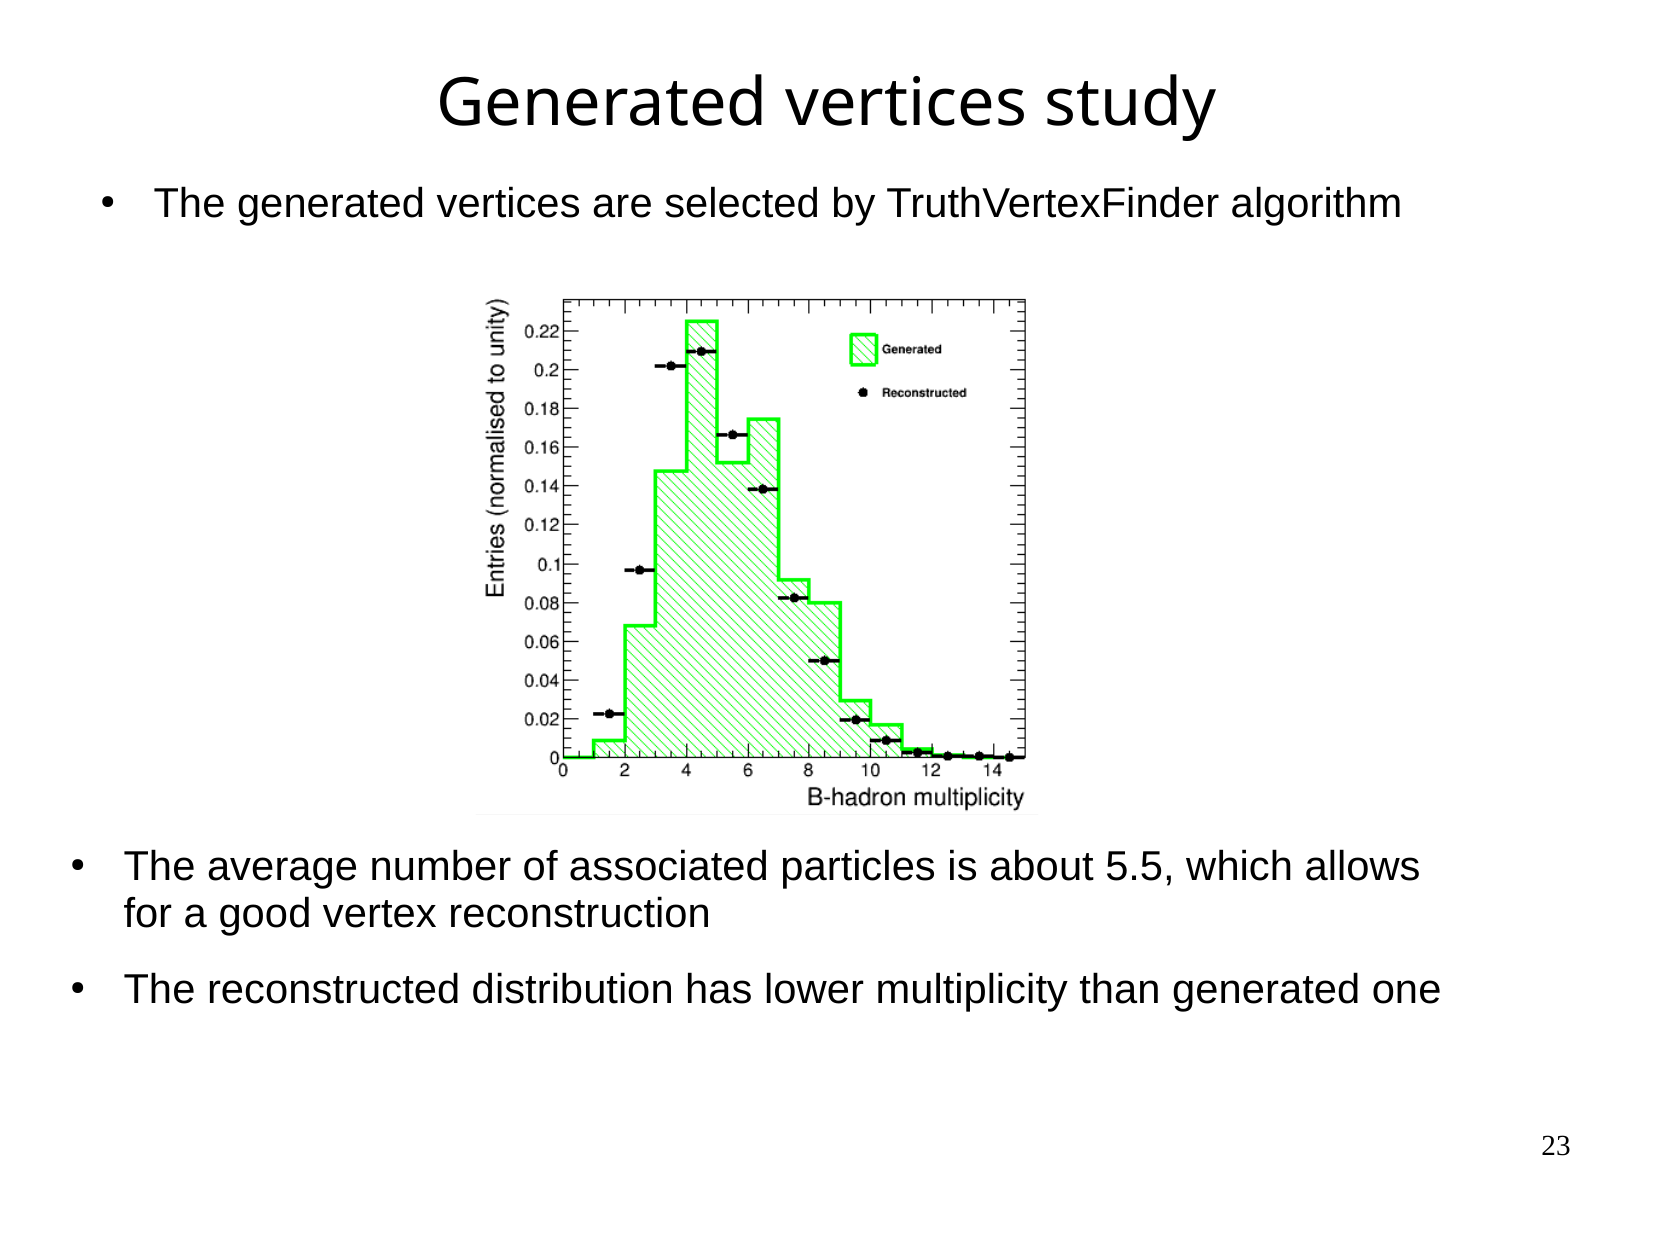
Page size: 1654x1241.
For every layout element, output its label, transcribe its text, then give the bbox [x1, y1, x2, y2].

list The average number of associated particles is about 5.5, which allows for a good vertex reconstruction The reconstructed distribution has lower multiplicity than generated one [52, 843, 1474, 1189]
title Generated vertices study [82, 49, 1571, 151]
picture [475, 286, 1039, 815]
list The generated vertices are selected by TruthVertexFinder algorithm [82, 180, 1504, 259]
